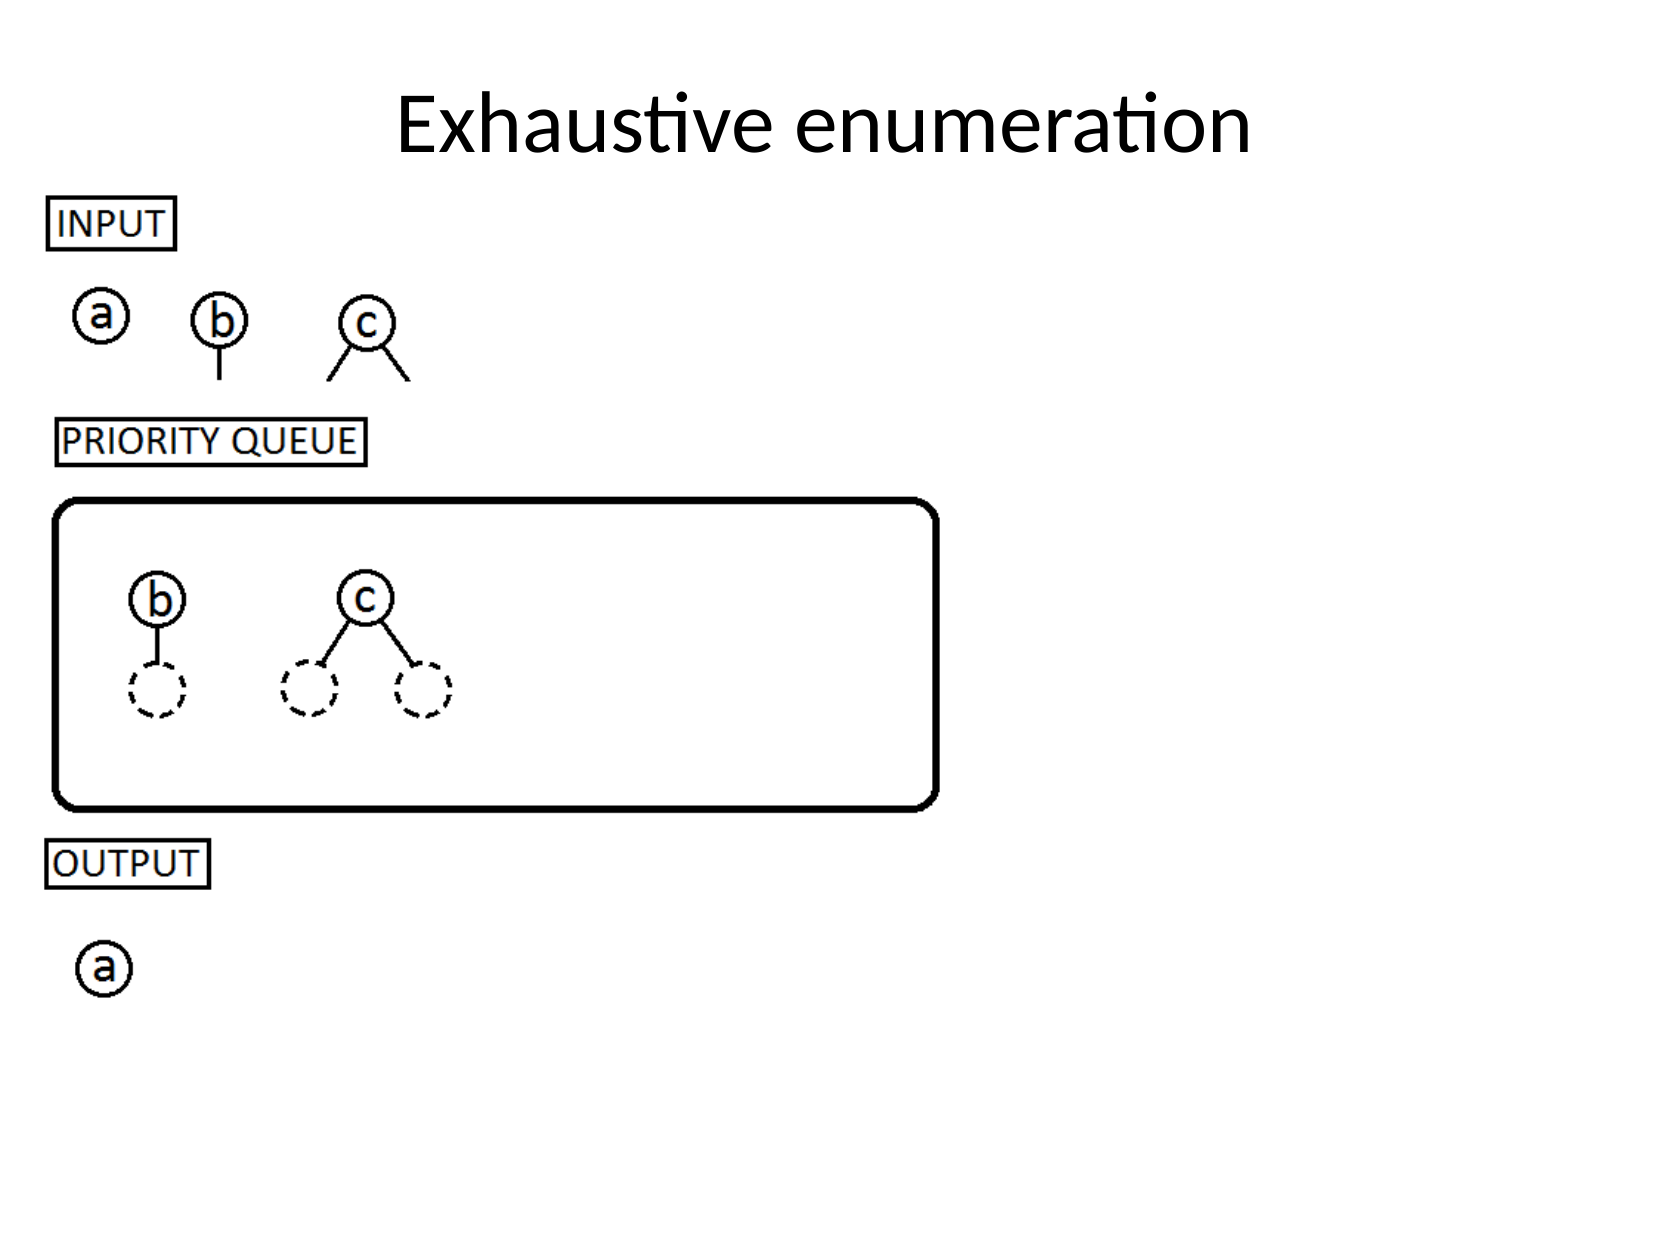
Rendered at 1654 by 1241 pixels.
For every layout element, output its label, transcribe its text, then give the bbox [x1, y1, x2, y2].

picture [9, 169, 1654, 1085]
title Exhaustive enumeration [45, 57, 1606, 203]
